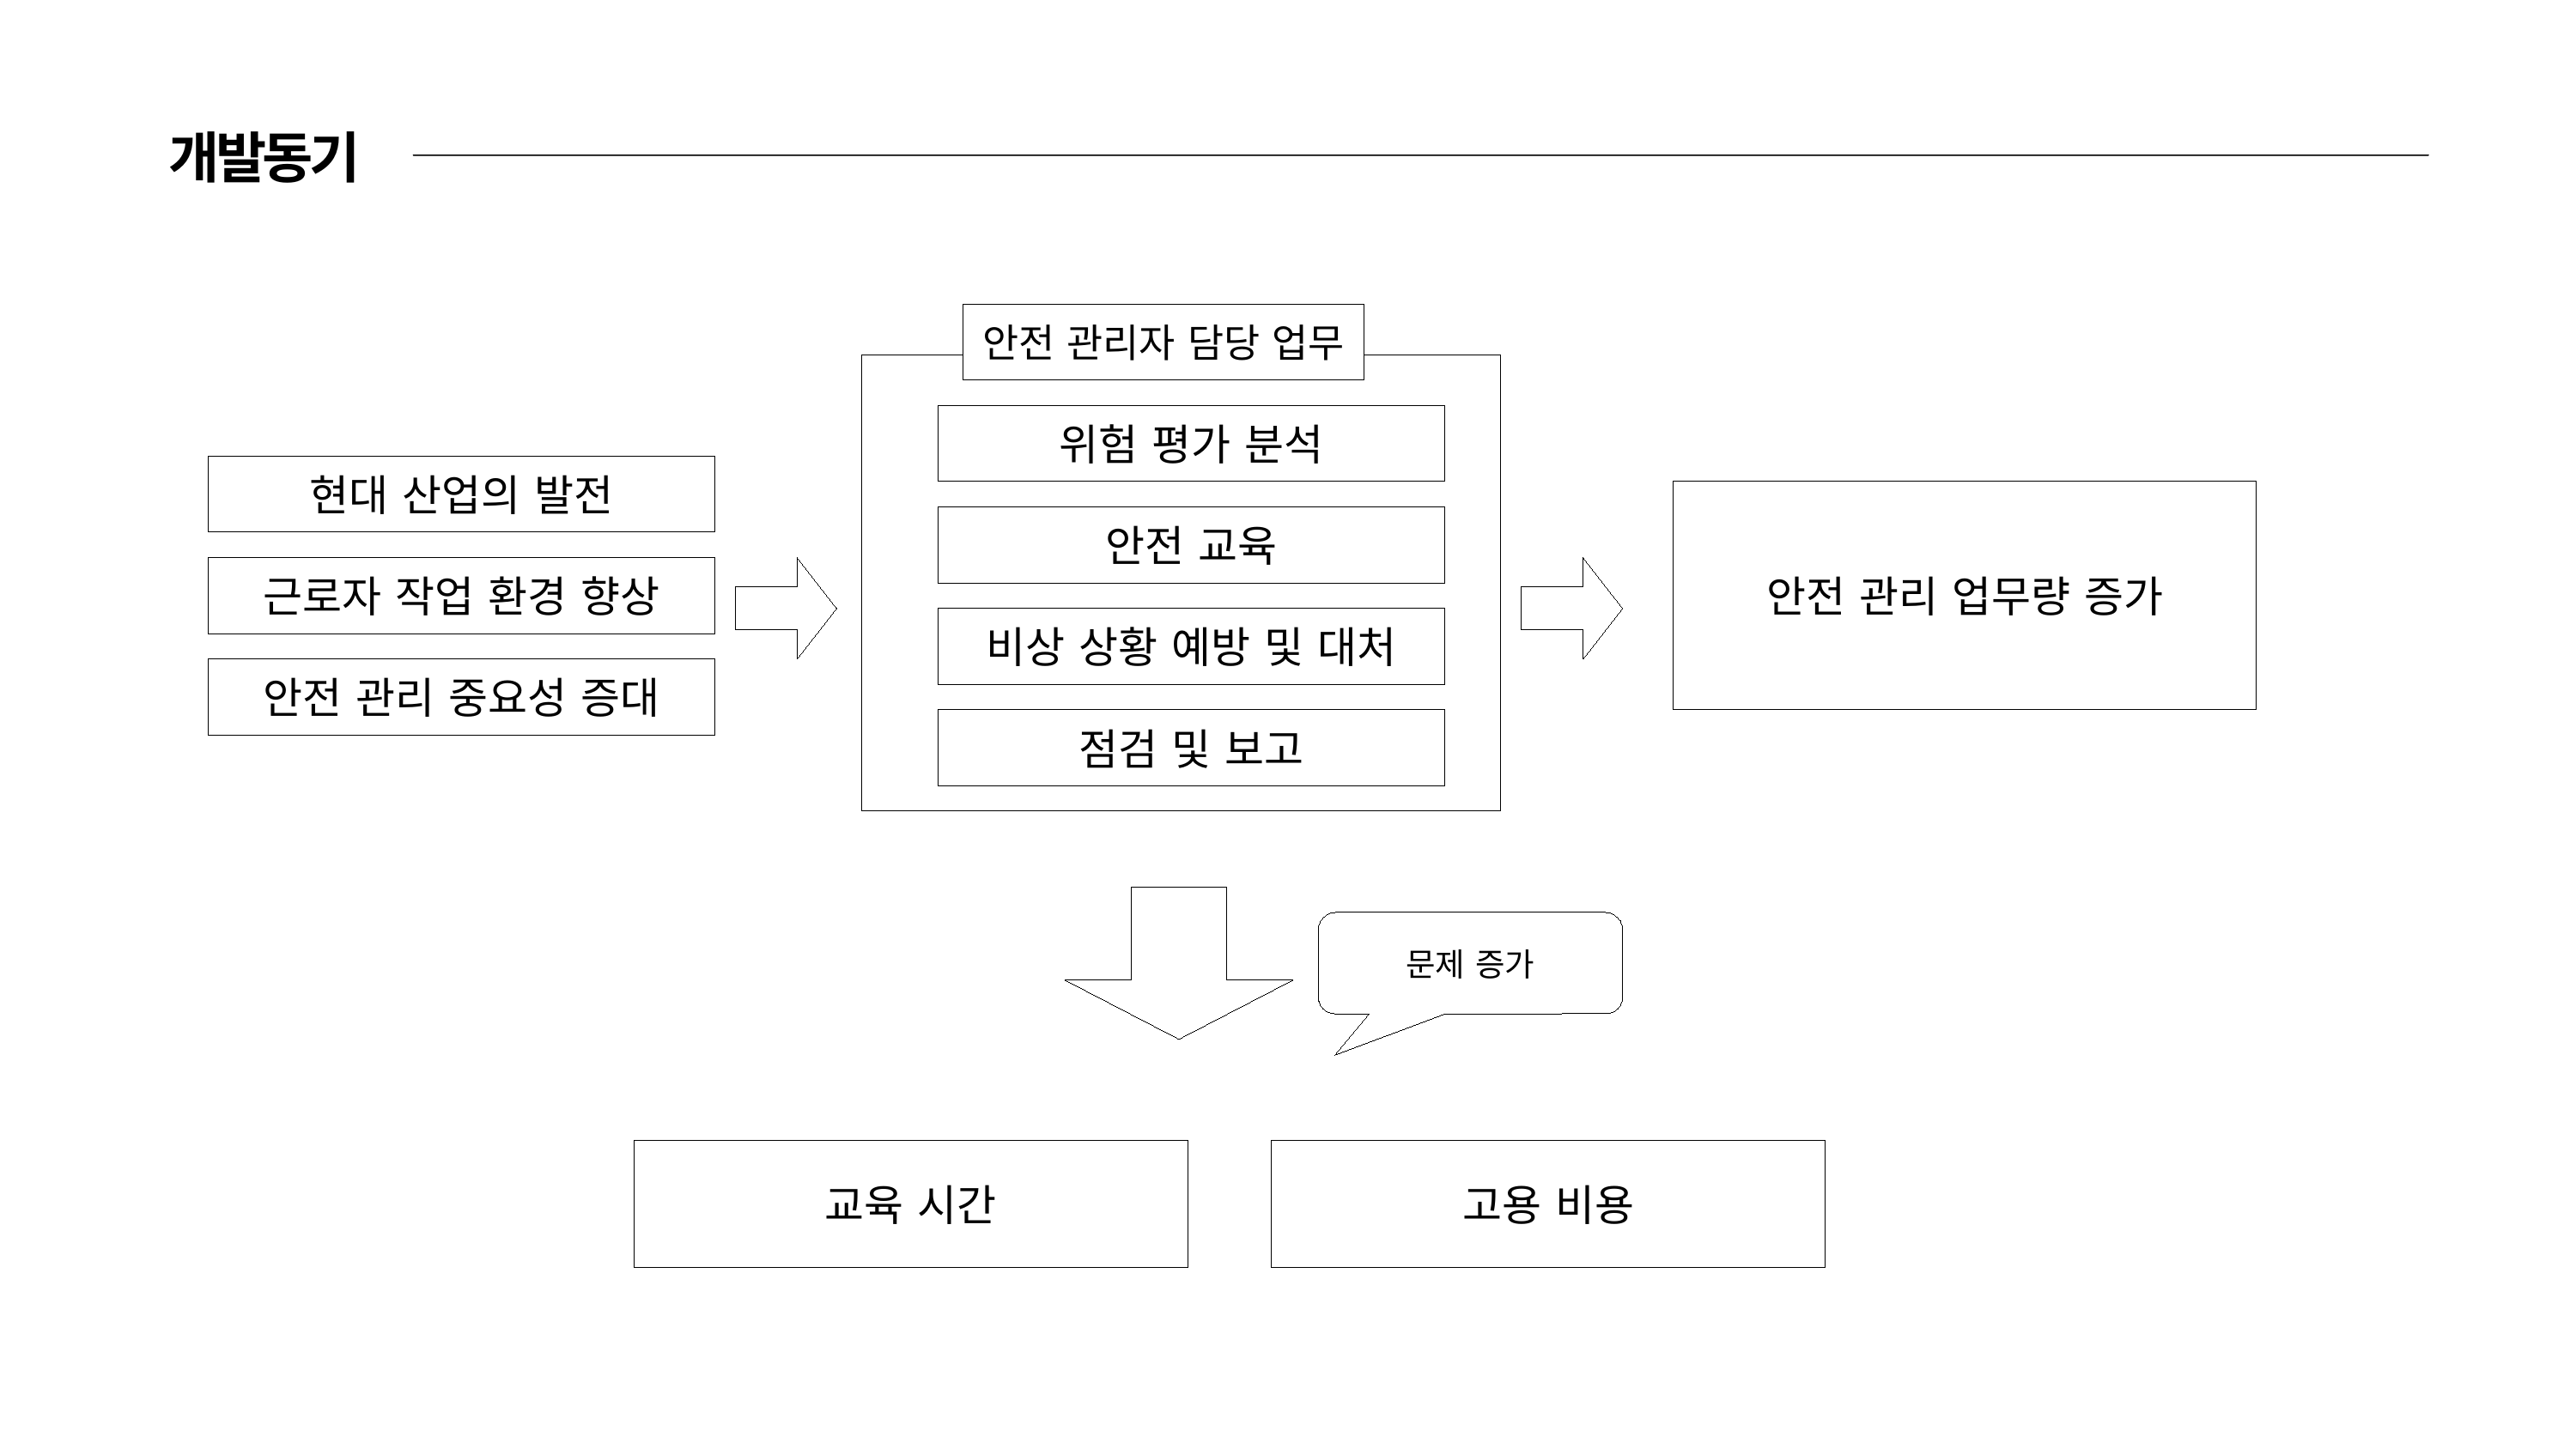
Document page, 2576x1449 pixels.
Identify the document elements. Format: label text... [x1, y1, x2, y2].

text_box 점검 및 보고 [938, 709, 1445, 786]
text_box 비상 상황 예방 및 대처 [938, 608, 1445, 685]
text_box 문제 증가 [1318, 912, 1623, 1056]
text_box 안전 관리자 담당 업무 [963, 304, 1364, 380]
text_box [1521, 557, 1623, 659]
text_box [861, 355, 1501, 811]
text_box 개발동기 [168, 112, 696, 190]
text_box 고용 비용 [1271, 1140, 1826, 1268]
text_box 위험 평가 분석 [938, 405, 1445, 482]
text_box 근로자 작업 환경 향상 [208, 557, 715, 634]
text_box 교육 시간 [634, 1140, 1188, 1268]
text_box 안전 관리 업무량 증가 [1673, 481, 2257, 710]
text_box 안전 관리 중요성 증대 [208, 658, 715, 736]
text_box [1065, 887, 1293, 1040]
text_box 현대 산업의 발전 [208, 456, 715, 532]
text_box [735, 557, 837, 659]
text_box 안전 교육 [938, 506, 1445, 584]
